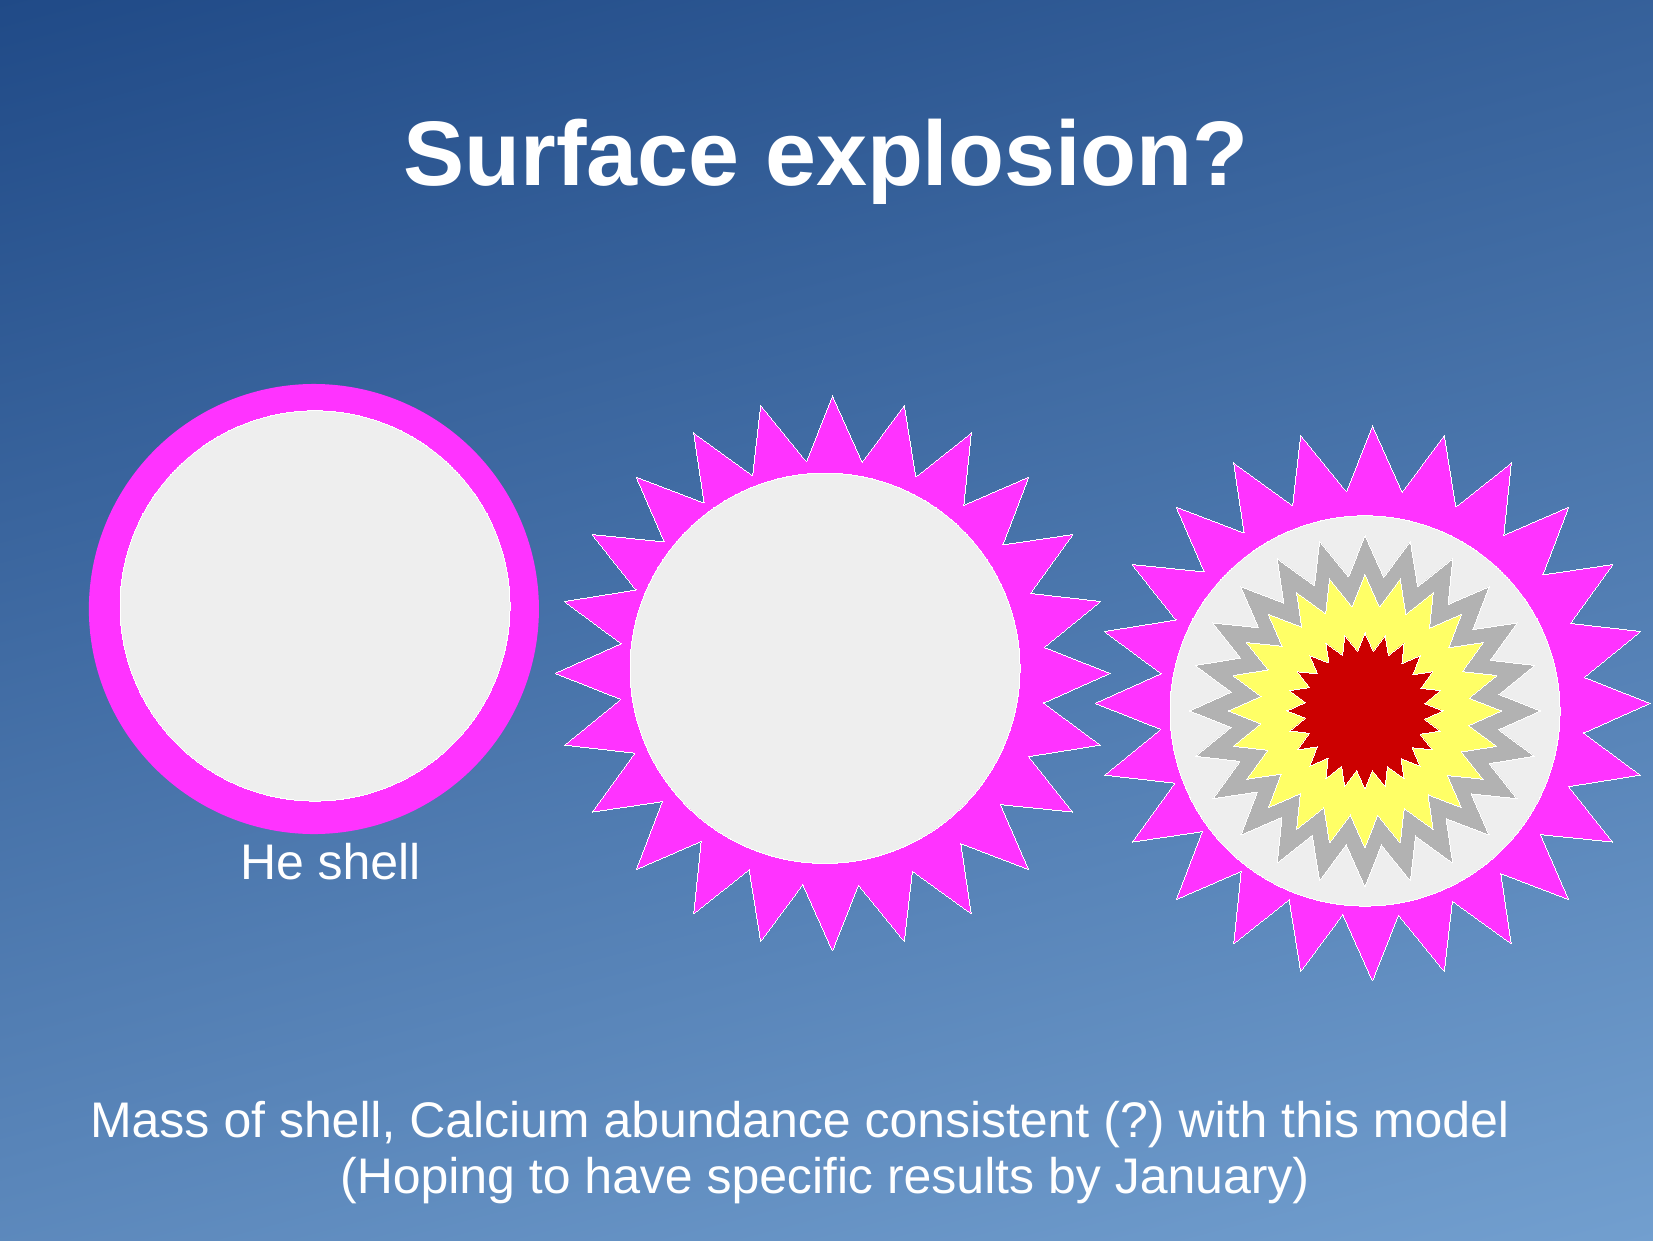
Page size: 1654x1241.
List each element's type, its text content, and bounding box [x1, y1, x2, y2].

text_box [88, 383, 539, 833]
text_box [555, 395, 1111, 951]
text_box [1095, 425, 1651, 981]
text_box He shell [240, 833, 526, 890]
title Surface explosion? [82, 49, 1571, 257]
text_box Mass of shell, Calcium abundance consistent (?) with this model (Hoping to have specific results by January) [90, 1092, 1576, 1241]
